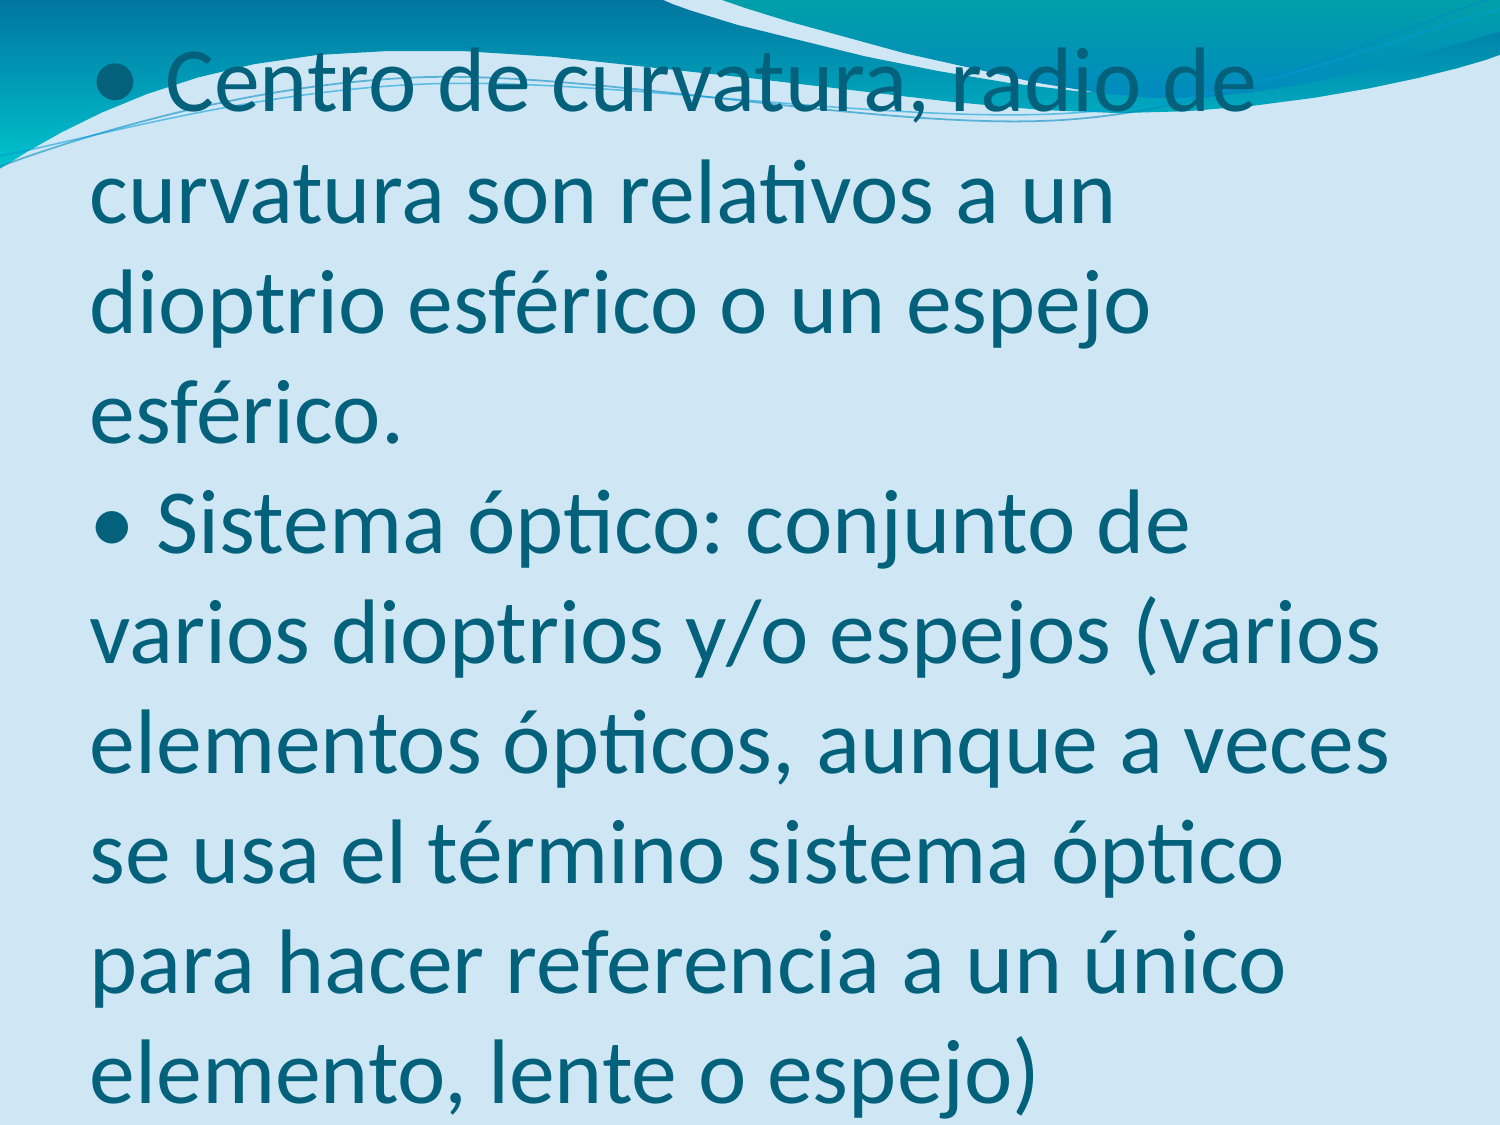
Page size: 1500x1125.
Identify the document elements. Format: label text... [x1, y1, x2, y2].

title • Centro de curvatura, radio de curvatura son relativos a un dioptrio esférico o un espejo esférico. • Sistema óptico: conjunto de varios dioptrios y/o espejos (varios elementos ópticos, aunque a veces se usa el término sistema óptico para hacer referencia a un único elemento, lente o espejo) [75, 0, 1438, 1125]
